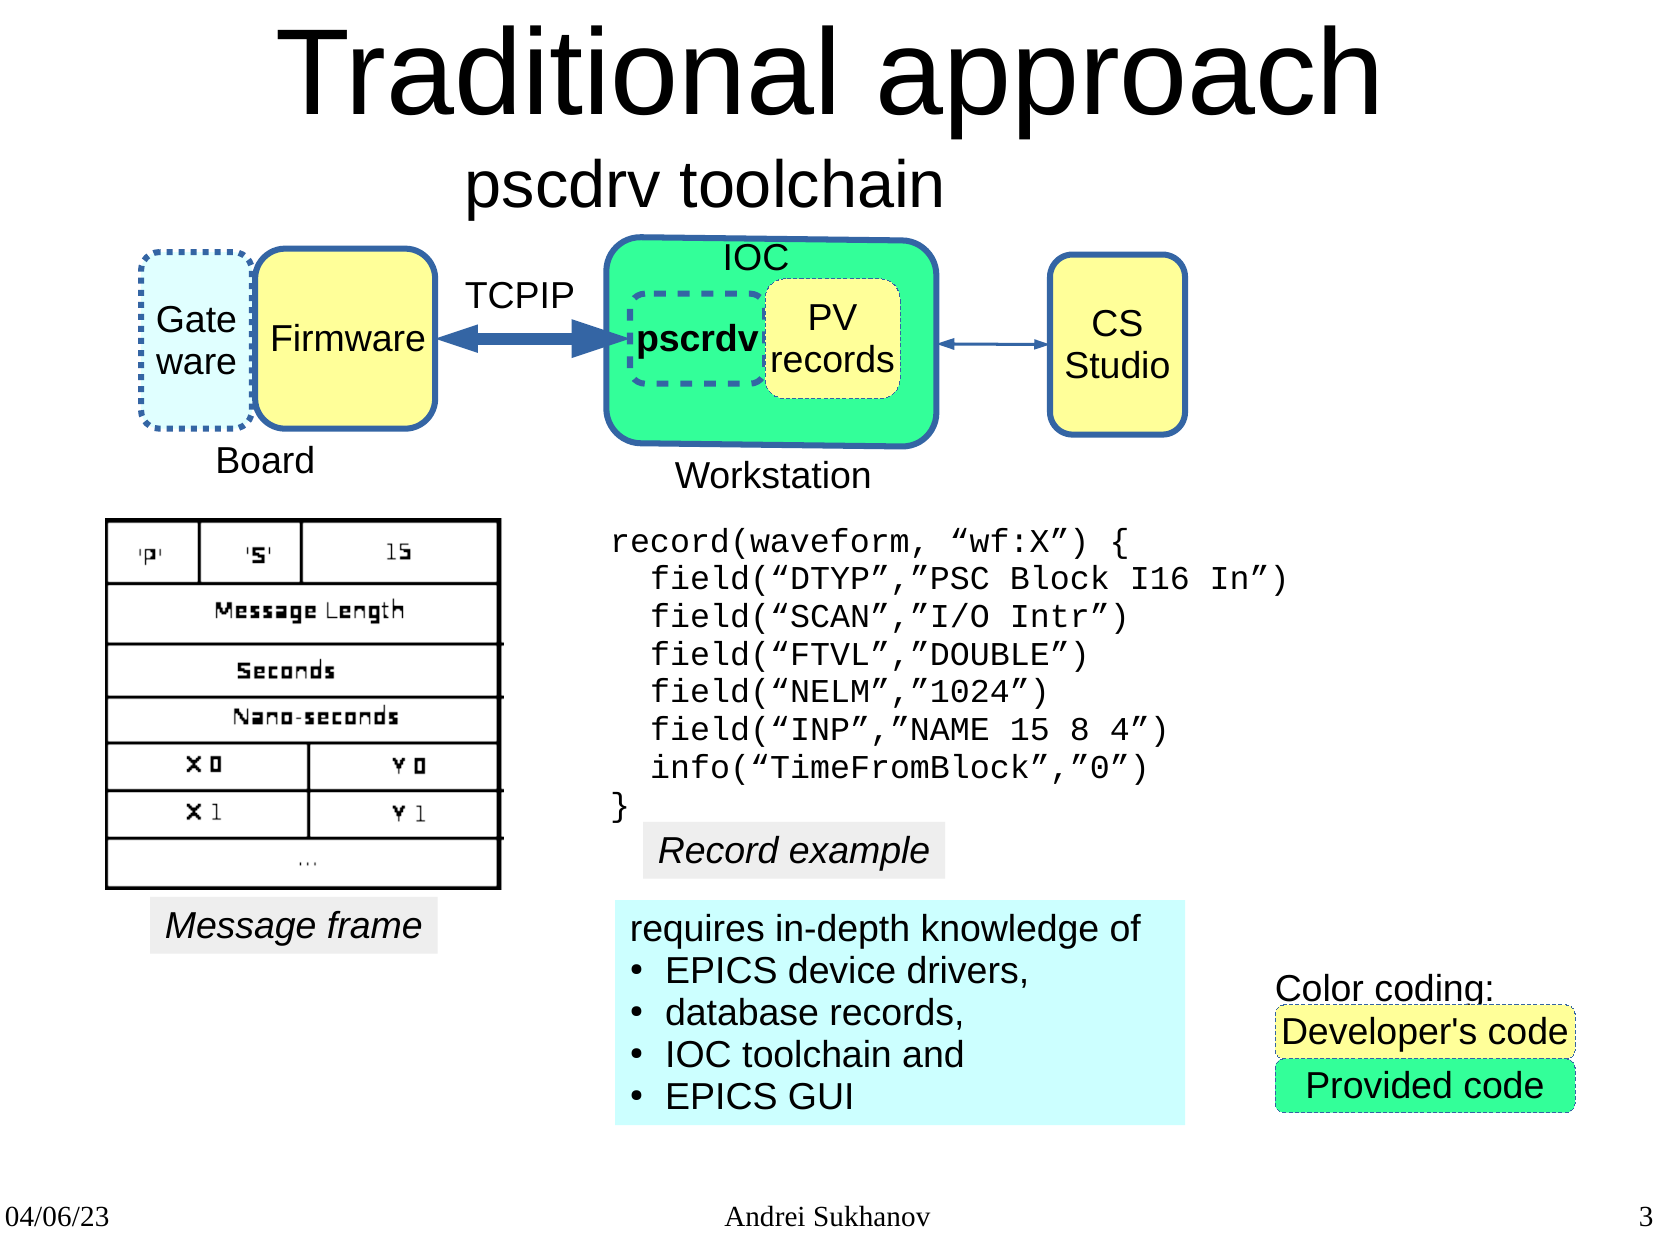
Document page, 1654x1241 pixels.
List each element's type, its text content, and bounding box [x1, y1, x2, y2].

text_box Gate ware [141, 252, 252, 429]
text_box pscrdv [630, 293, 765, 384]
text_box record(waveform, “wf:X”) { field(“DTYP”,”PSC Block I16 In”) field(“SCAN”,”I/O Intr”) field(“FTVL”,”DOUBLE”) field(“NELM”,”1024”) field(“INP”,”NAME 15 8 4”) info(“TimeFromBlock”,”0”) } [595, 516, 1306, 834]
title Traditional approach [86, 3, 1576, 141]
text_box requires in-depth knowledge of EPICS device drivers, database records, IOC toolchain and EPICS GUI [615, 900, 1186, 1126]
text_box IOC [722, 236, 796, 279]
text_box CS Studio [1050, 254, 1186, 435]
text_box Provided code [1275, 1058, 1576, 1113]
picture [105, 518, 511, 895]
text_box Workstation [660, 446, 910, 504]
text_box Color coding: [1260, 960, 1510, 1059]
text_box TCPIP [450, 266, 591, 324]
text_box [606, 237, 778, 338]
text_box [606, 239, 937, 446]
text_box [255, 248, 436, 429]
text_box Board [200, 432, 331, 490]
text_box Record example [643, 821, 946, 879]
text_box Message frame [150, 896, 438, 954]
text_box Firmware [270, 317, 427, 372]
text_box PV records [765, 278, 901, 399]
text_box Developer's code [1275, 1004, 1576, 1059]
text_box pscdrv toolchain [450, 140, 1066, 230]
